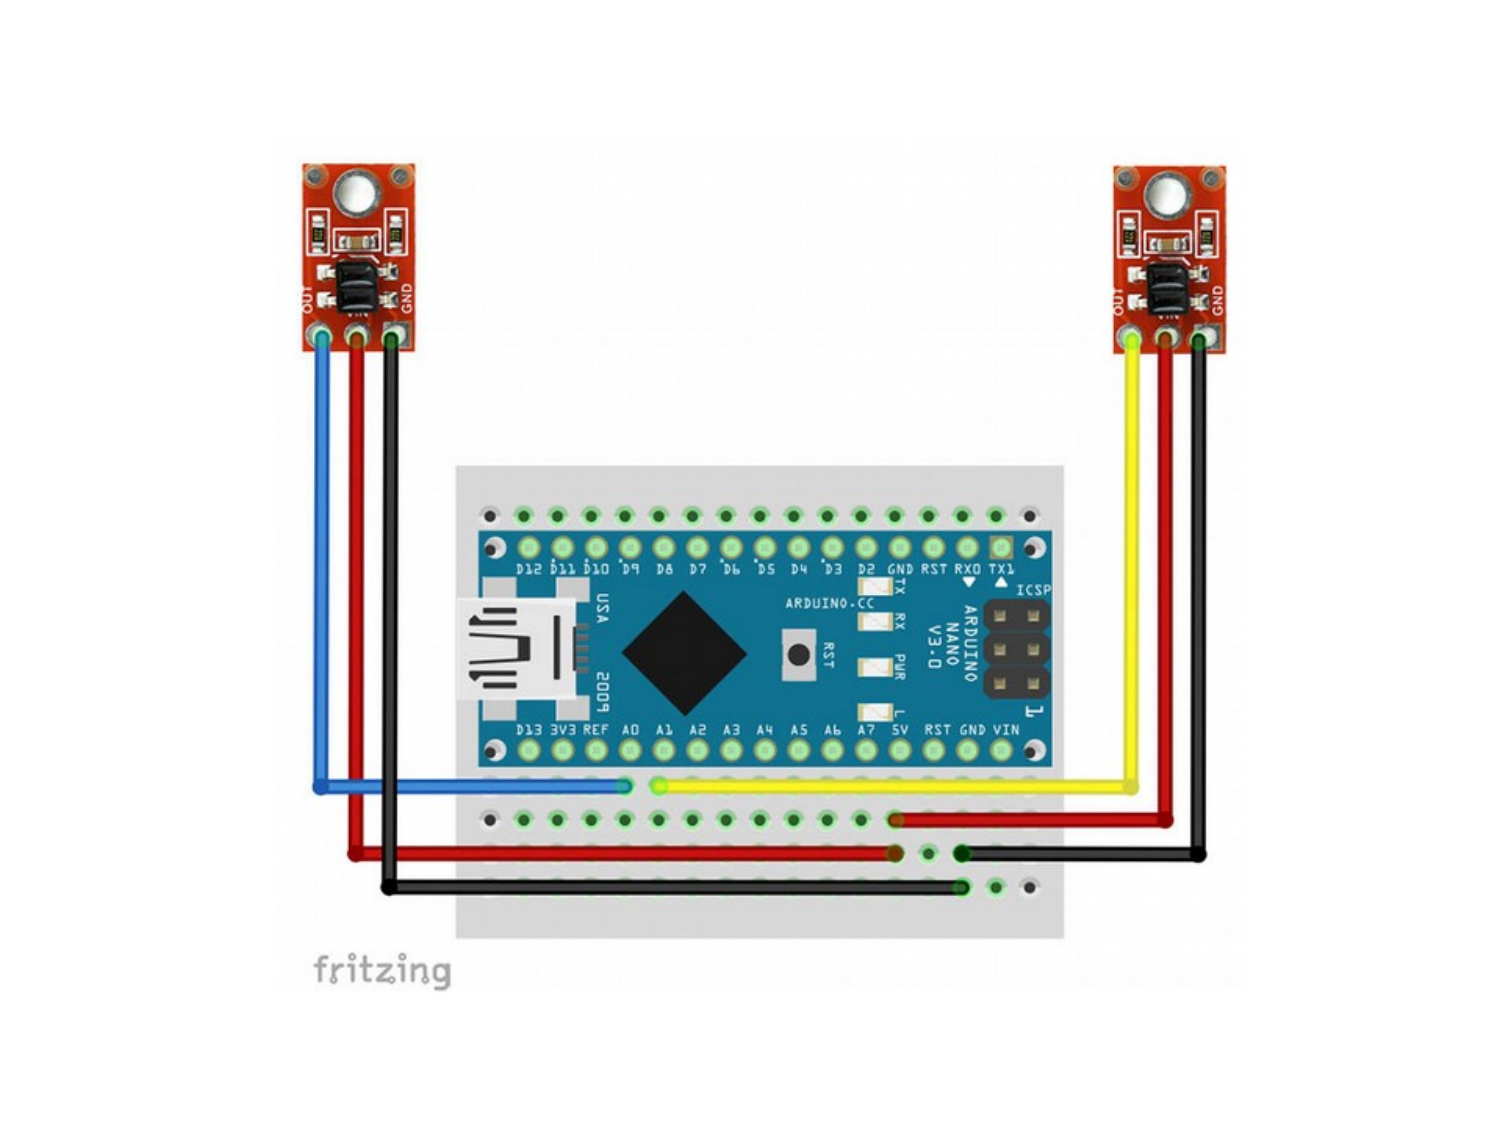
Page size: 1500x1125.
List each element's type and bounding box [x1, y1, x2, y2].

picture [277, 137, 1247, 993]
